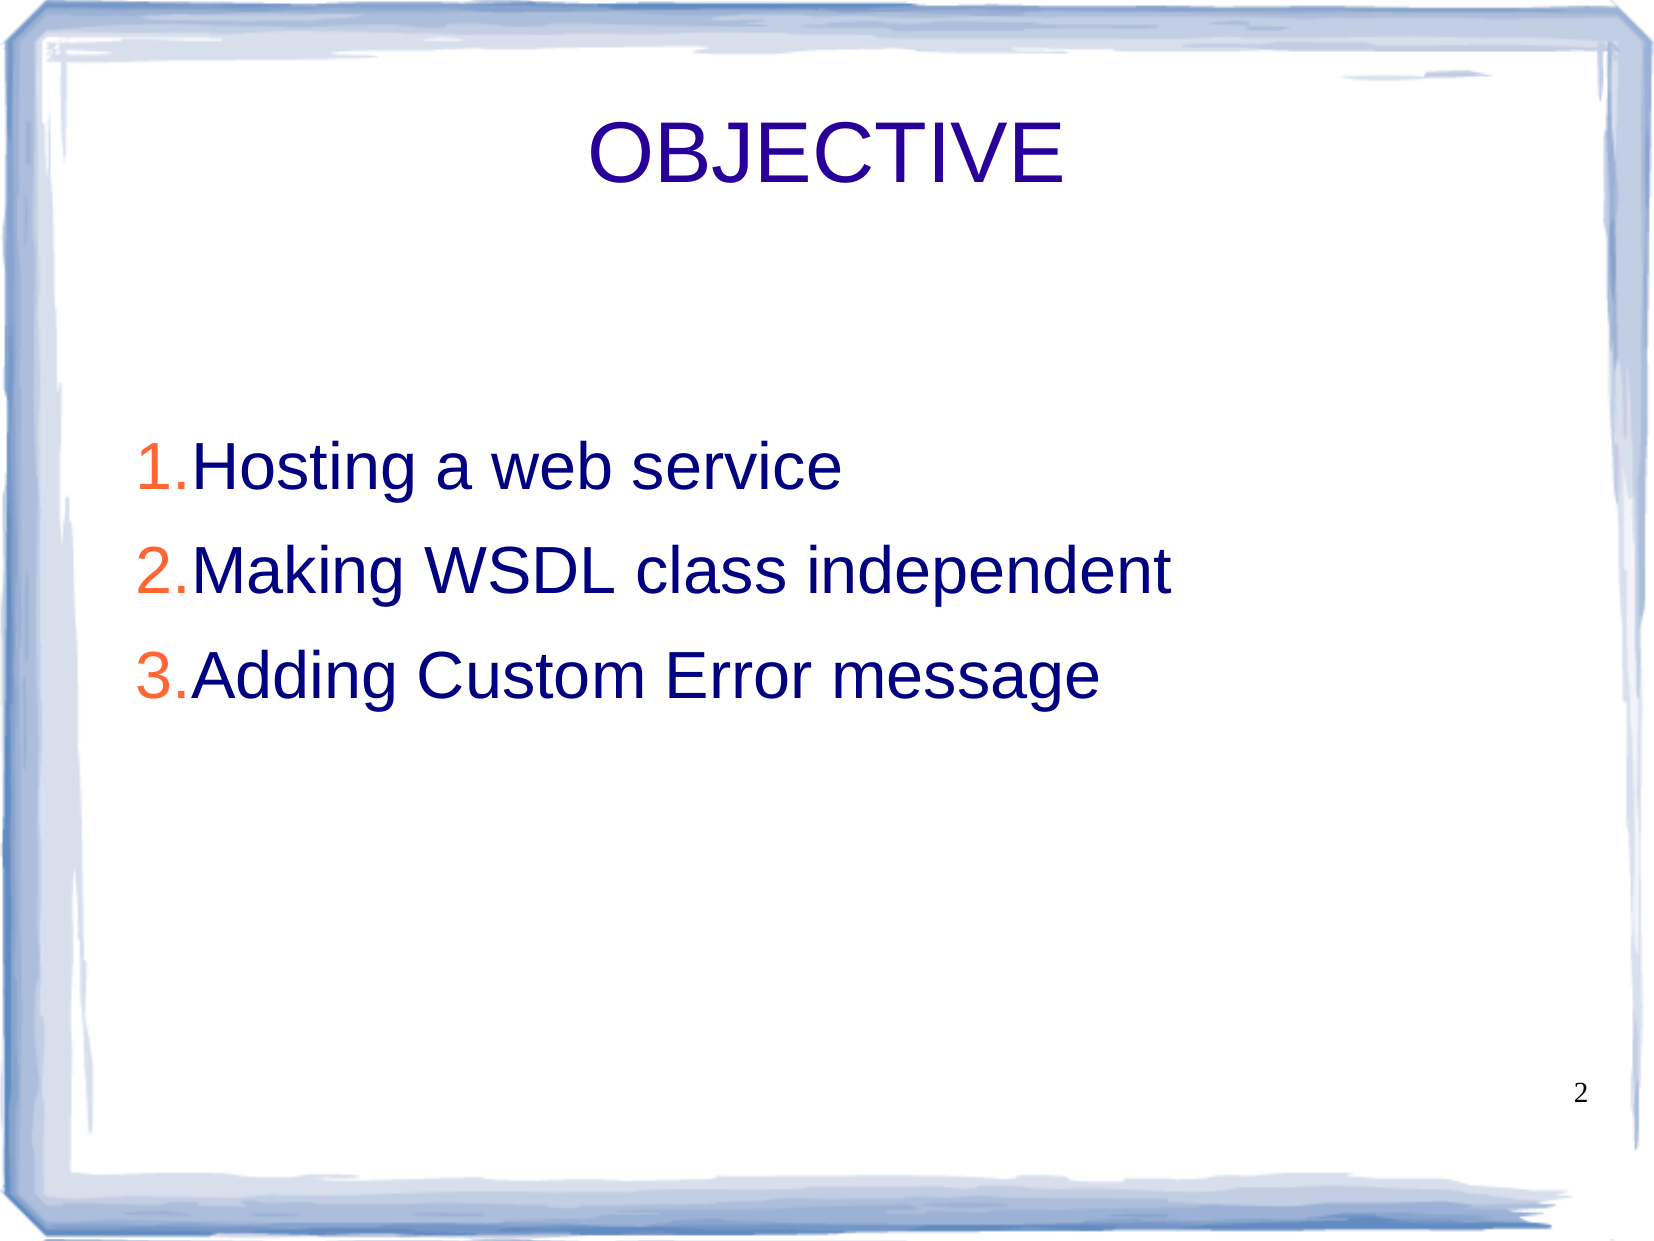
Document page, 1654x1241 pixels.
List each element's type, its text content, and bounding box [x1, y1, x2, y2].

title OBJECTIVE [82, 49, 1571, 257]
list Hosting a web service Making WSDL class independent Adding Custom Error message [118, 324, 1571, 1004]
picture [0, 0, 1654, 1241]
